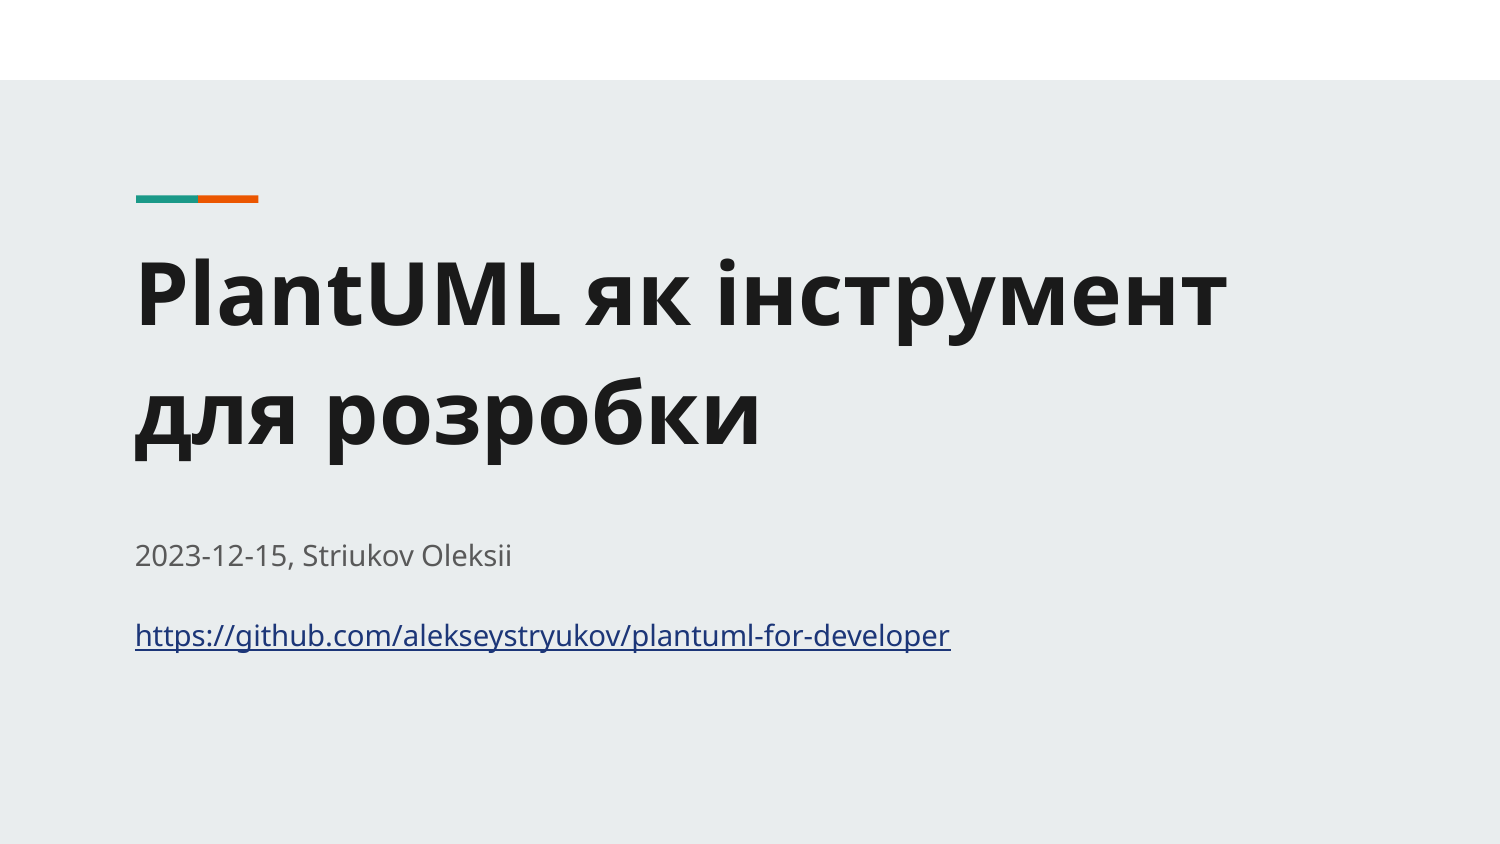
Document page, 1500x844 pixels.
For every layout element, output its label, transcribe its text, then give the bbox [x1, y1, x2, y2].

title PlantUML як інструмент для розробки [119, 216, 1381, 490]
subtitle 2023-12-15, Striukov Oleksii https://github.com/alekseystryukov/plantuml-for-developer [119, 520, 1381, 671]
